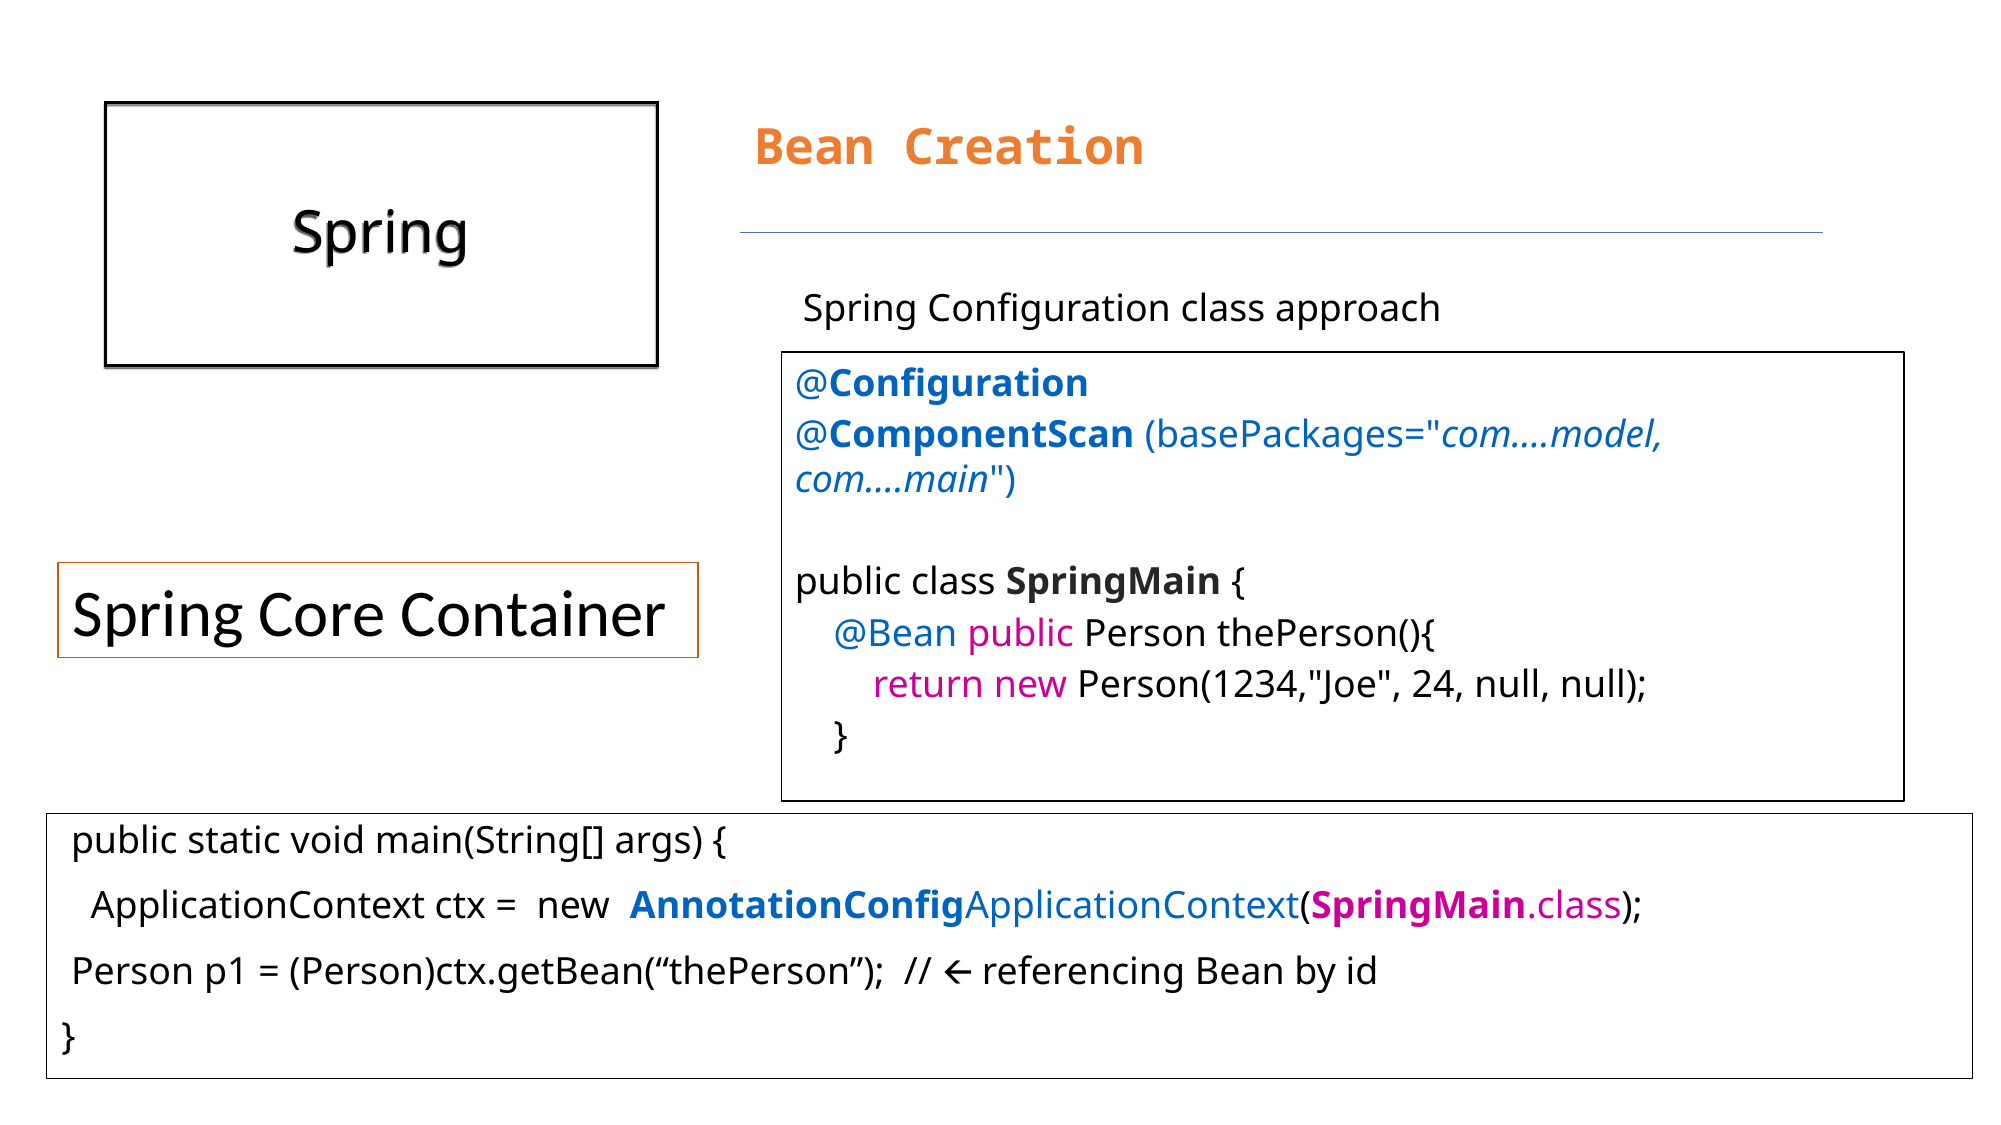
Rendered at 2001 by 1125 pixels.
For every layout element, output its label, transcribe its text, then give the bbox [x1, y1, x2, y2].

text_box @Configuration @ComponentScan (basePackages="com….model, com….main") public class SpringMain { @Bean public Person thePerson(){ return new Person(1234,"Joe", 24, null, null); } [781, 352, 1904, 801]
text_box public static void main(String[] args) { ApplicationContext ctx = new AnnotationConfigApplicationContext(SpringMain.class); Person p1 = (Person)ctx.getBean(“thePerson”); // 🡨 referencing Bean by id } [46, 813, 1973, 1079]
title Spring [105, 102, 658, 366]
text_box Spring Core Container [58, 562, 698, 658]
text_box Bean Creation [739, 107, 1740, 184]
text_box Spring Configuration class approach [712, 282, 1973, 340]
